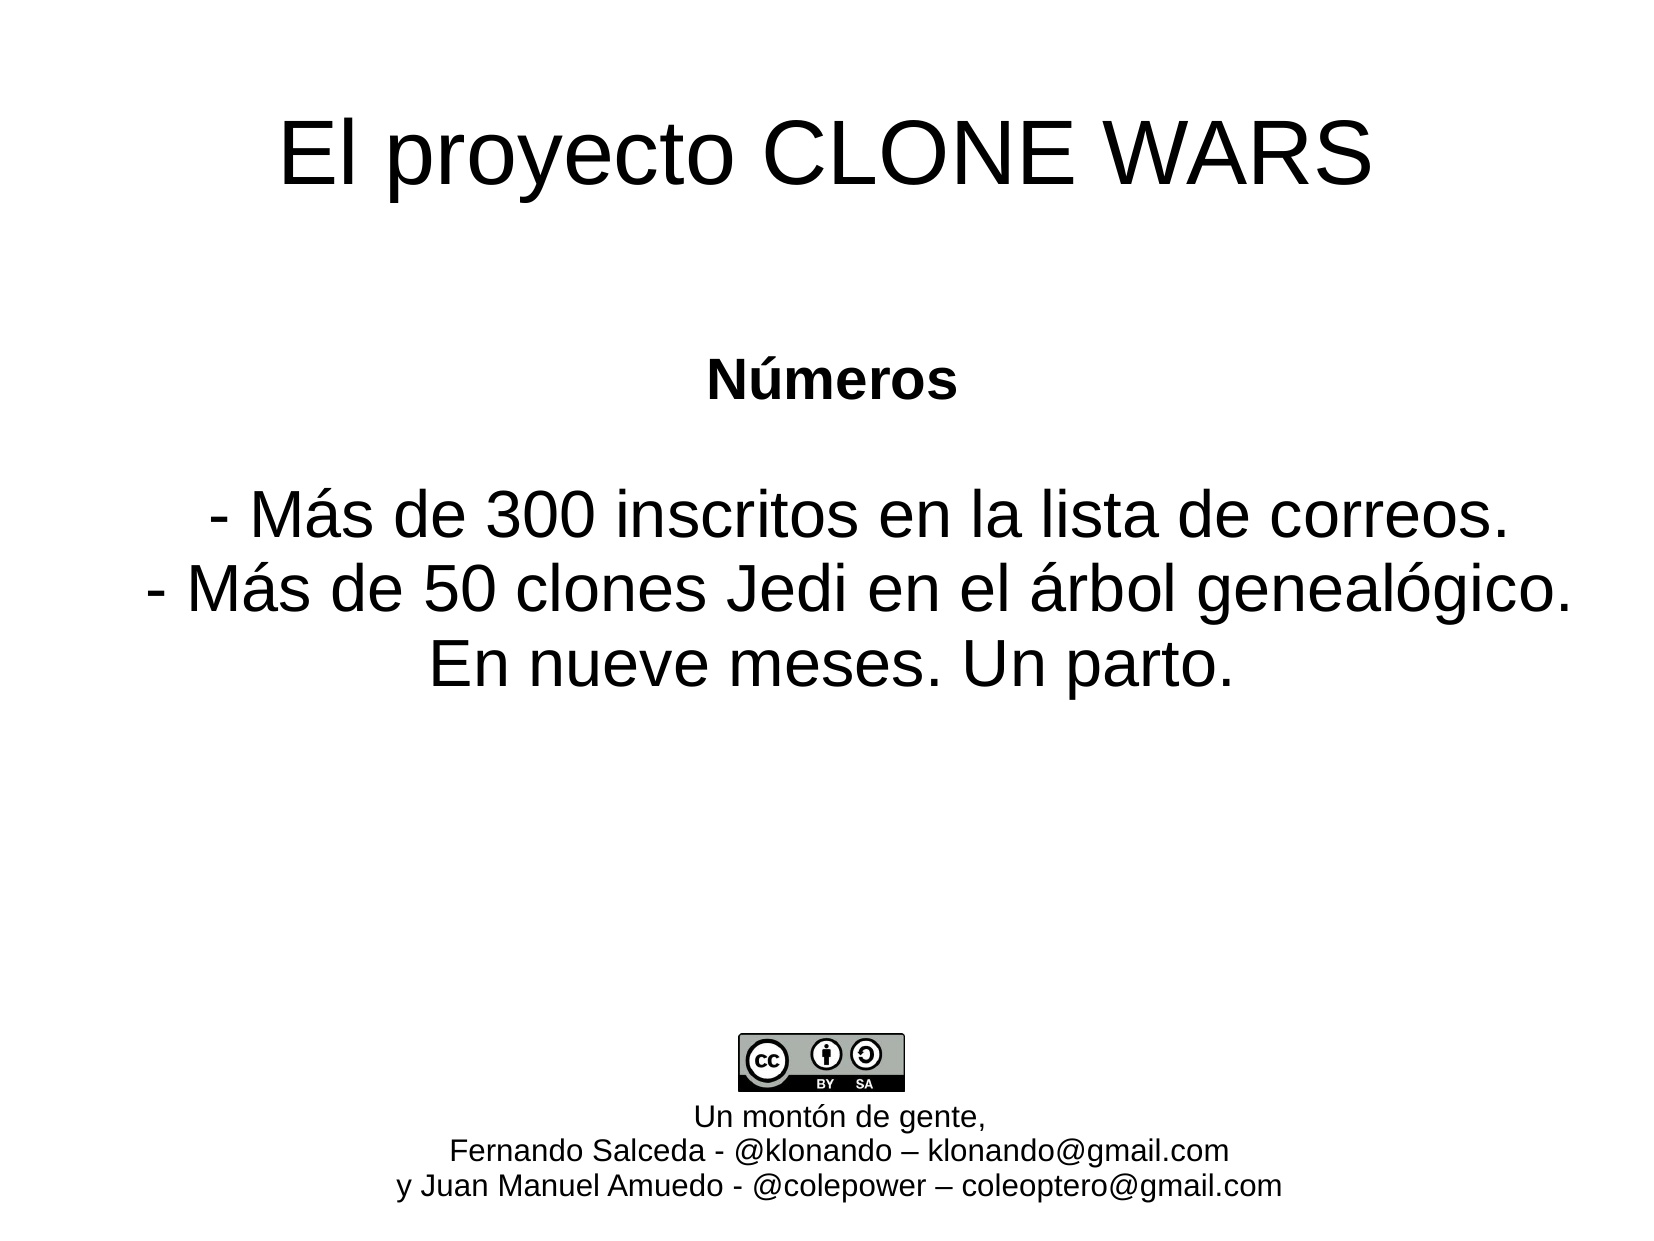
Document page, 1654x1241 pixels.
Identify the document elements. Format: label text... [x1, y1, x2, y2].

title El proyecto CLONE WARS [82, 49, 1571, 257]
text_box Un montón de gente, Fernando Salceda - @klonando – klonando@gmail.com y Juan Manuel Amuedo - @colepower – coleoptero@gmail.com [381, 1091, 1300, 1211]
subtitle Números - Más de 300 inscritos en la lista de correos. - Más de 50 clones Jedi en el árbol genealógico. En nueve meses. Un parto. [88, 295, 1577, 827]
picture [738, 1033, 905, 1091]
